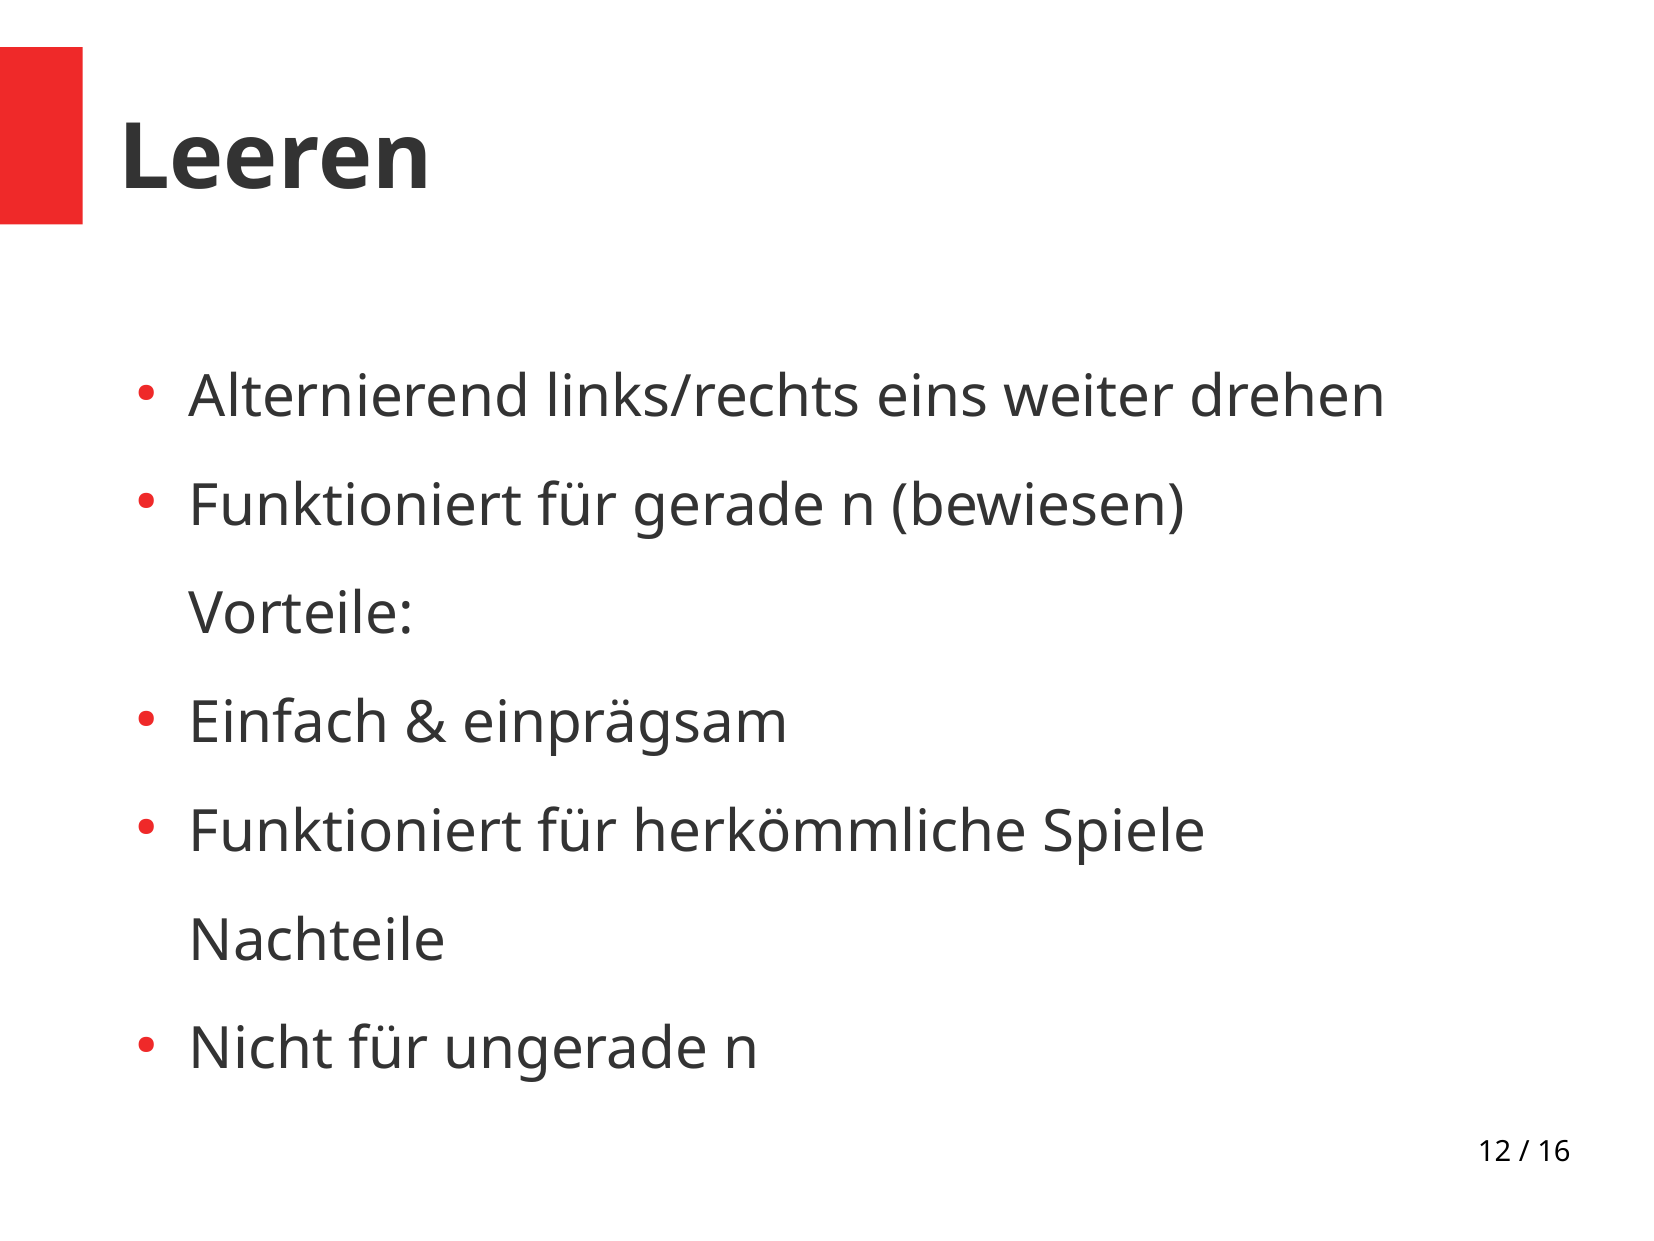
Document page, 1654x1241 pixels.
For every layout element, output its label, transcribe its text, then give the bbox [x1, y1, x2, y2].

list Alternierend links/rechts eins weiter drehen Funktioniert für gerade n (bewiesen) Vorteile: Einfach & einprägsam Funktioniert für herkömmliche Spiele Nachteile Nicht für ungerade n [118, 354, 1536, 1074]
title Leeren [118, 49, 1571, 257]
